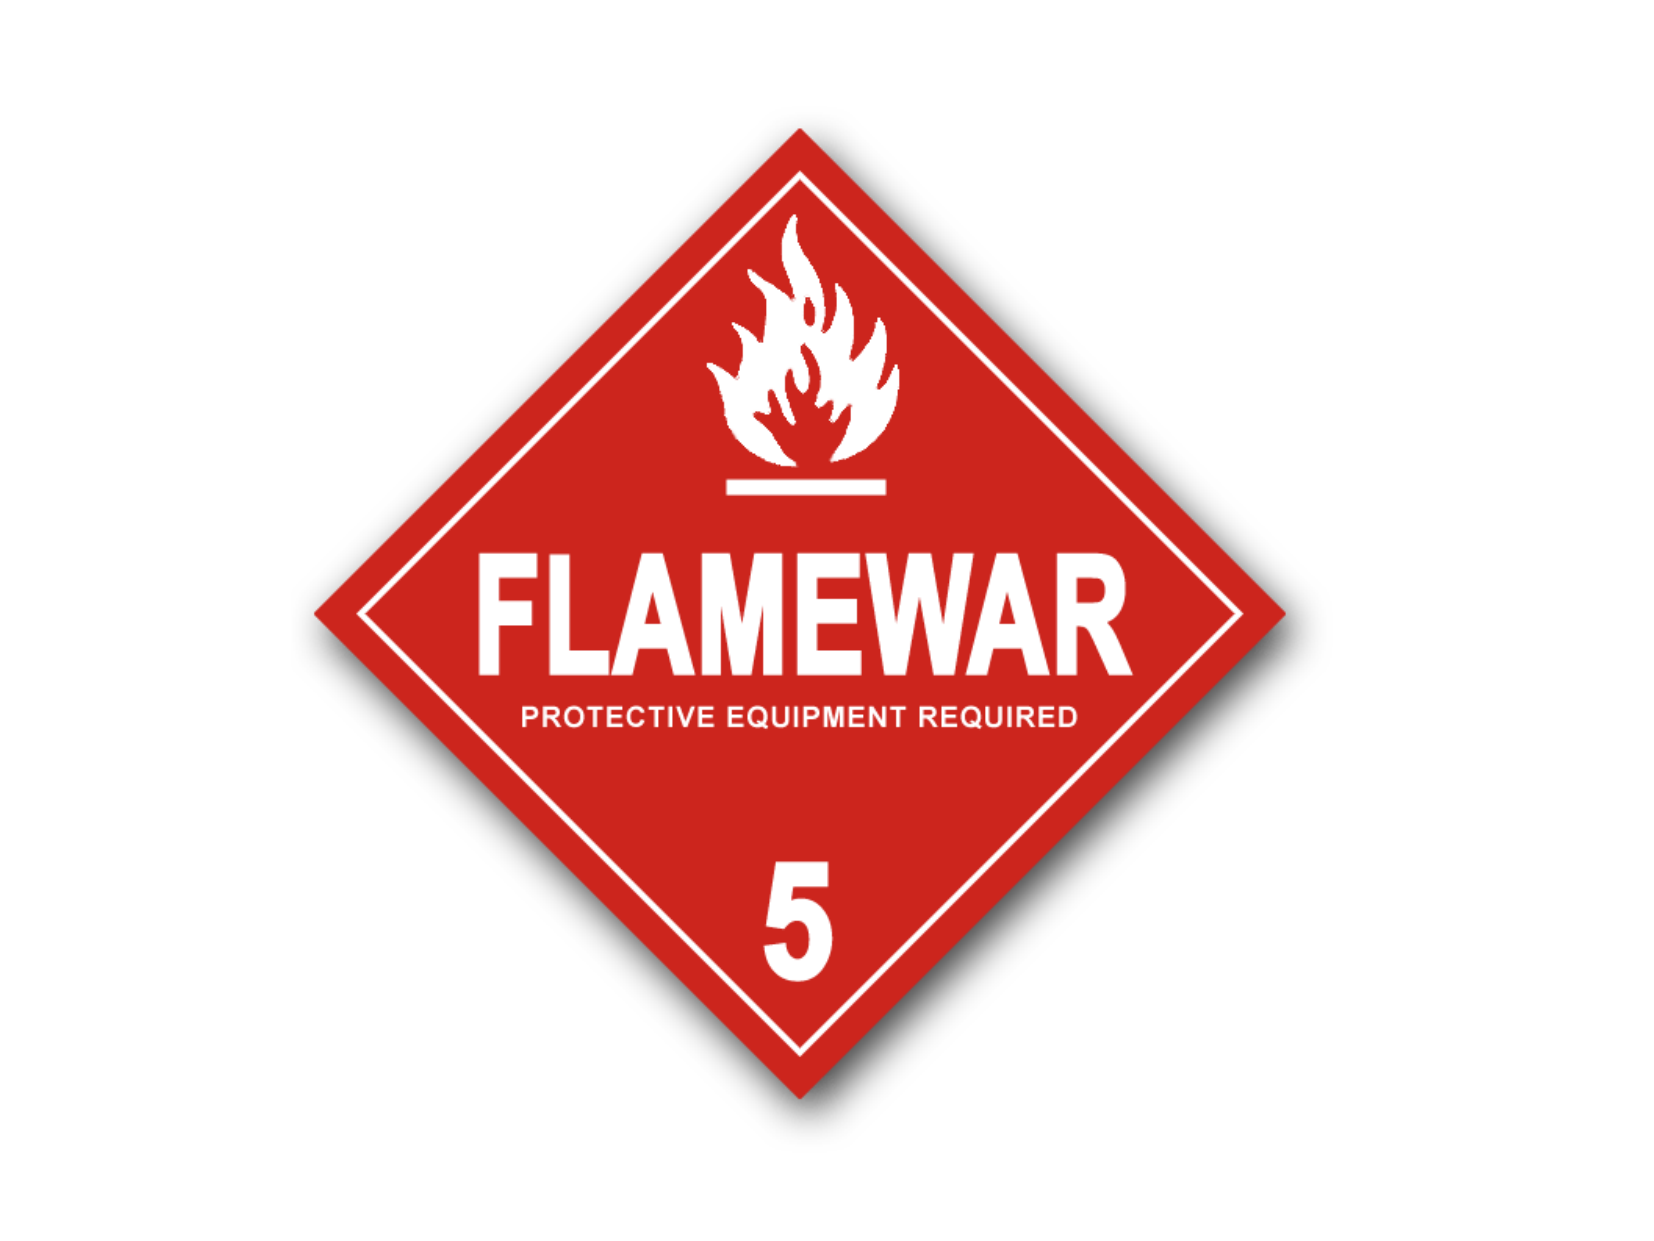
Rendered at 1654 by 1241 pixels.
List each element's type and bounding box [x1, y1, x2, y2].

picture [291, 85, 1361, 1154]
